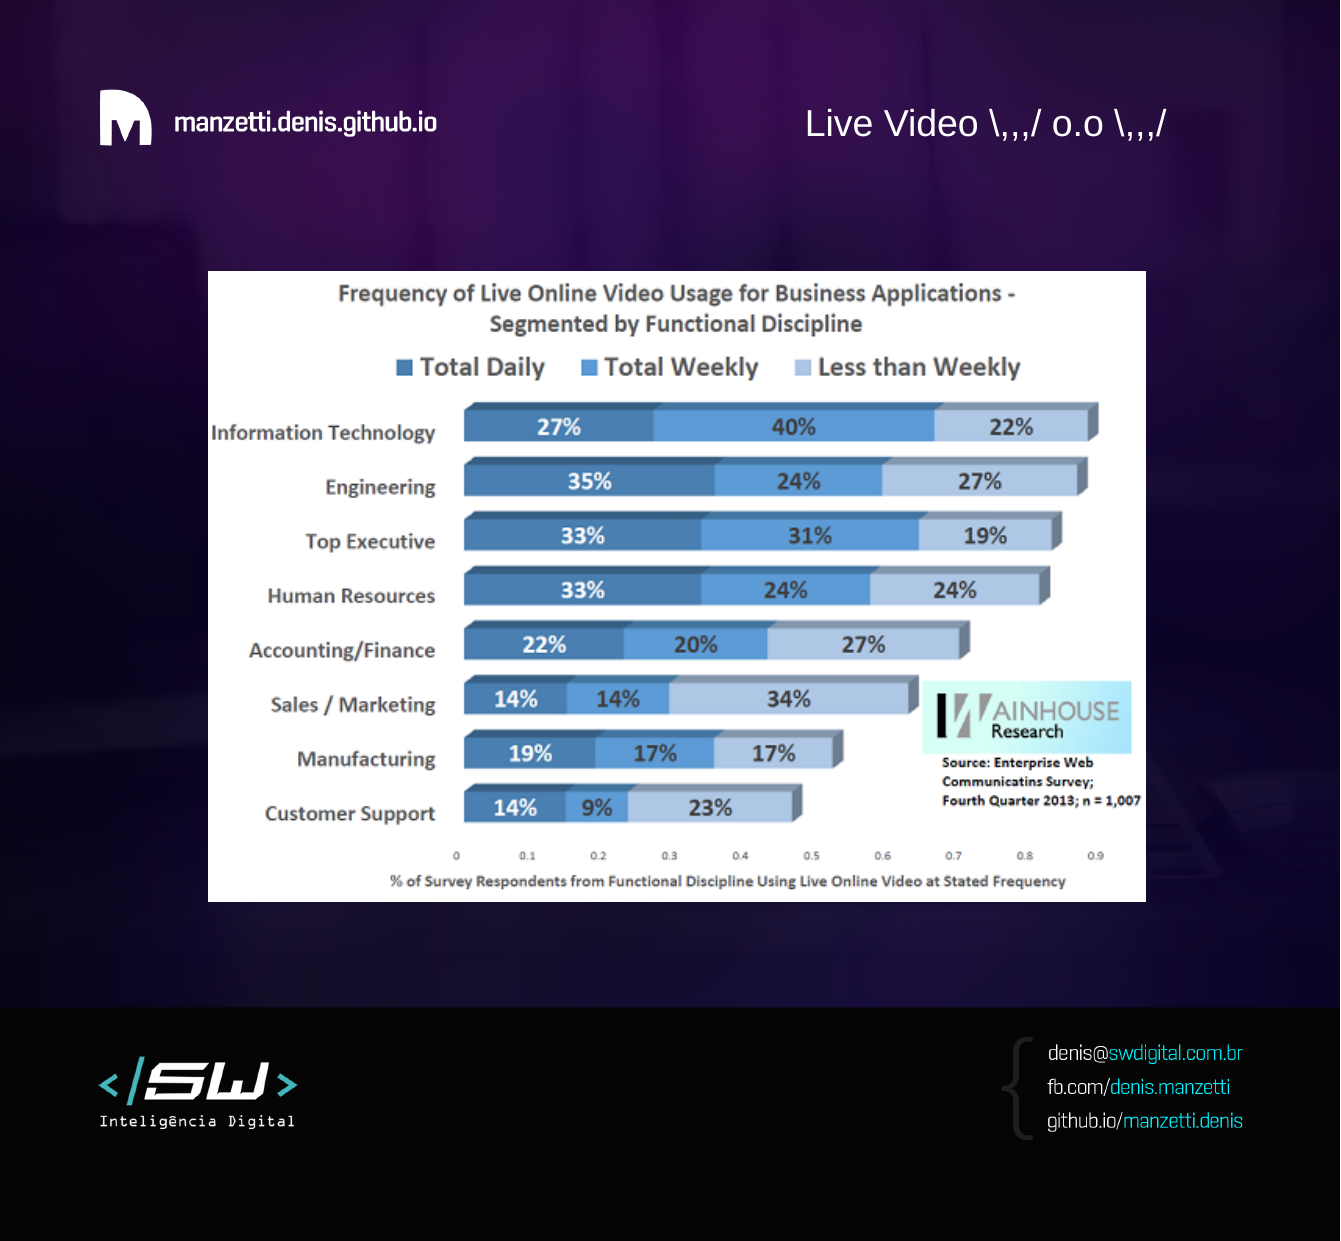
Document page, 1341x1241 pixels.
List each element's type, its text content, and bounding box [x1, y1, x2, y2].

picture [0, 0, 1340, 1241]
text_box Live Video \,,,/ o.o \,,,/ [708, 94, 1264, 194]
